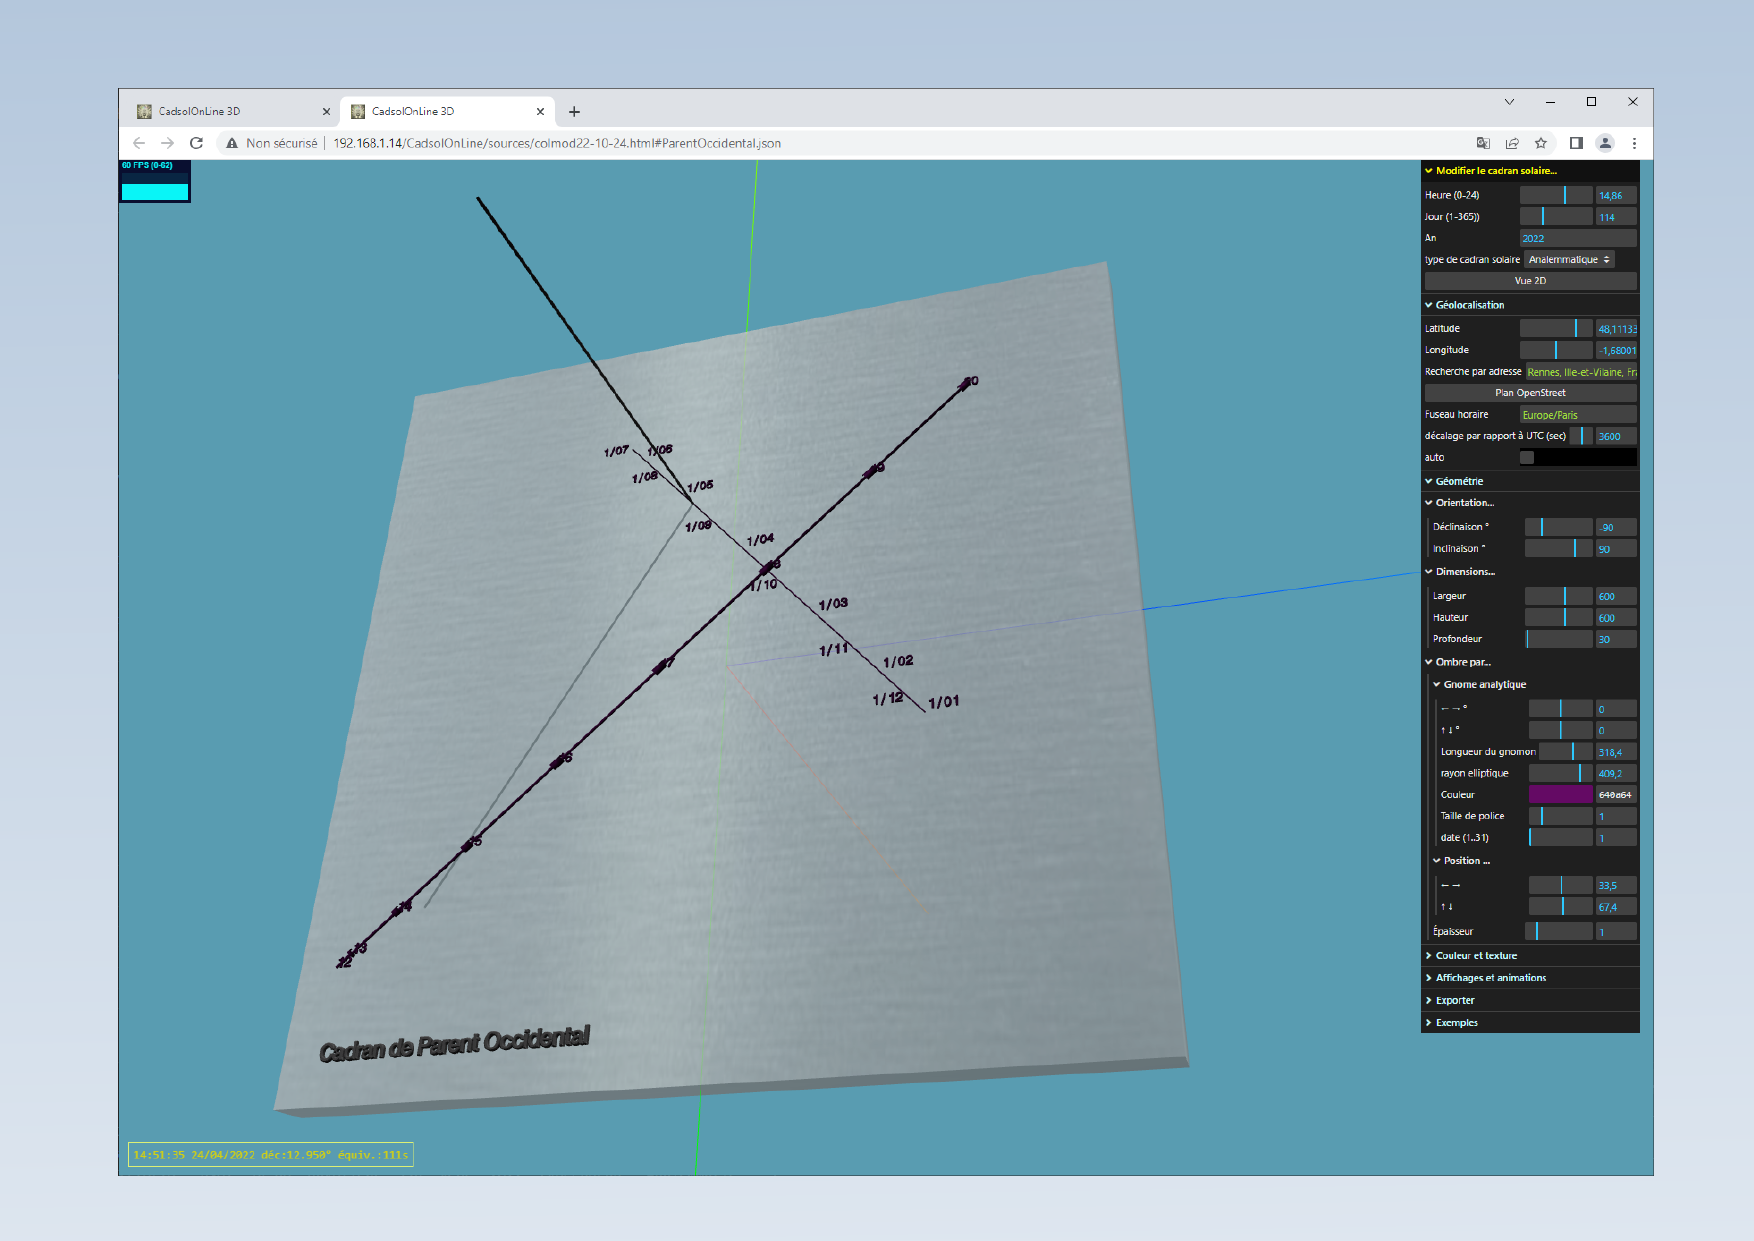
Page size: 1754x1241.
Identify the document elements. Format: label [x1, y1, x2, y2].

picture [118, 88, 1654, 1176]
